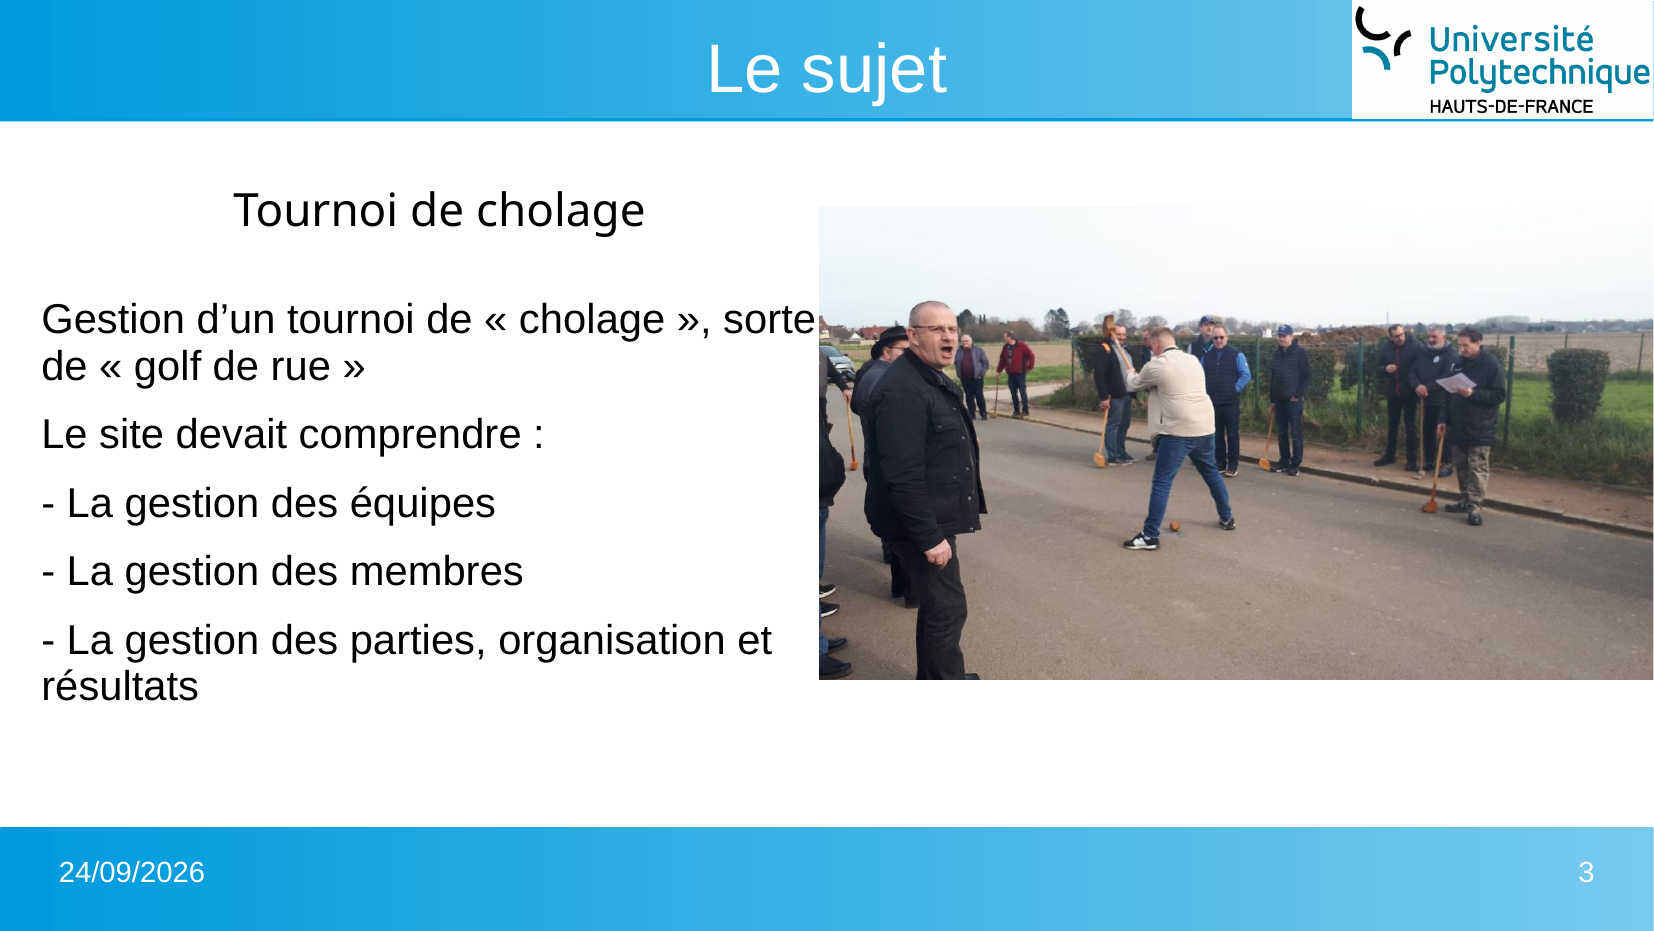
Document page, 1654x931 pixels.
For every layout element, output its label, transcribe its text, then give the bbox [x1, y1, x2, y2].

title Le sujet [59, 29, 1352, 108]
picture [1352, 0, 1654, 118]
list Gestion d’un tournoi de « cholage », sorte de « golf de rue » Le site devait comprendre : - La gestion des équipes - La gestion des membres - La gestion des parties, organisation et résultats [0, 295, 827, 798]
list Tournoi de cholage [29, 177, 779, 237]
picture [819, 206, 1654, 680]
